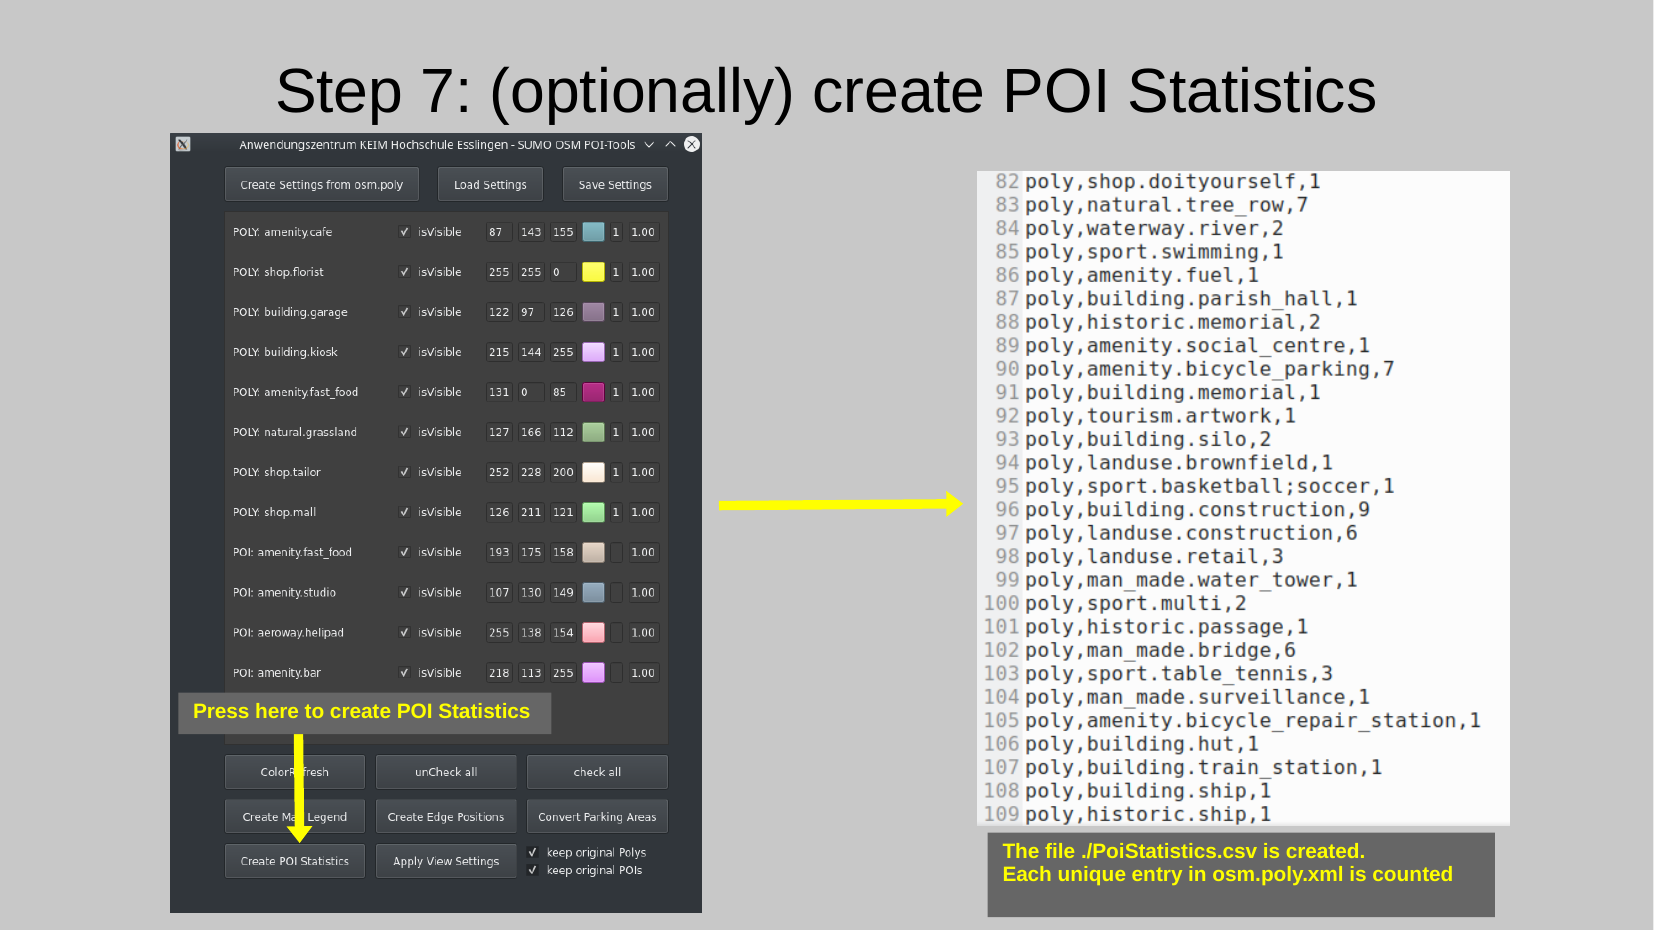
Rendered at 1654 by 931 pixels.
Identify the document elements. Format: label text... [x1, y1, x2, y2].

picture [170, 133, 702, 913]
text_box The file ./PoiStatistics.csv is created. Each unique entry in osm.poly.xml is counted [987, 832, 1495, 918]
title Step 7: (optionally) create POI Statistics [82, 37, 1571, 146]
picture [977, 171, 1510, 826]
text_box Press here to create POI Statistics [178, 692, 552, 735]
